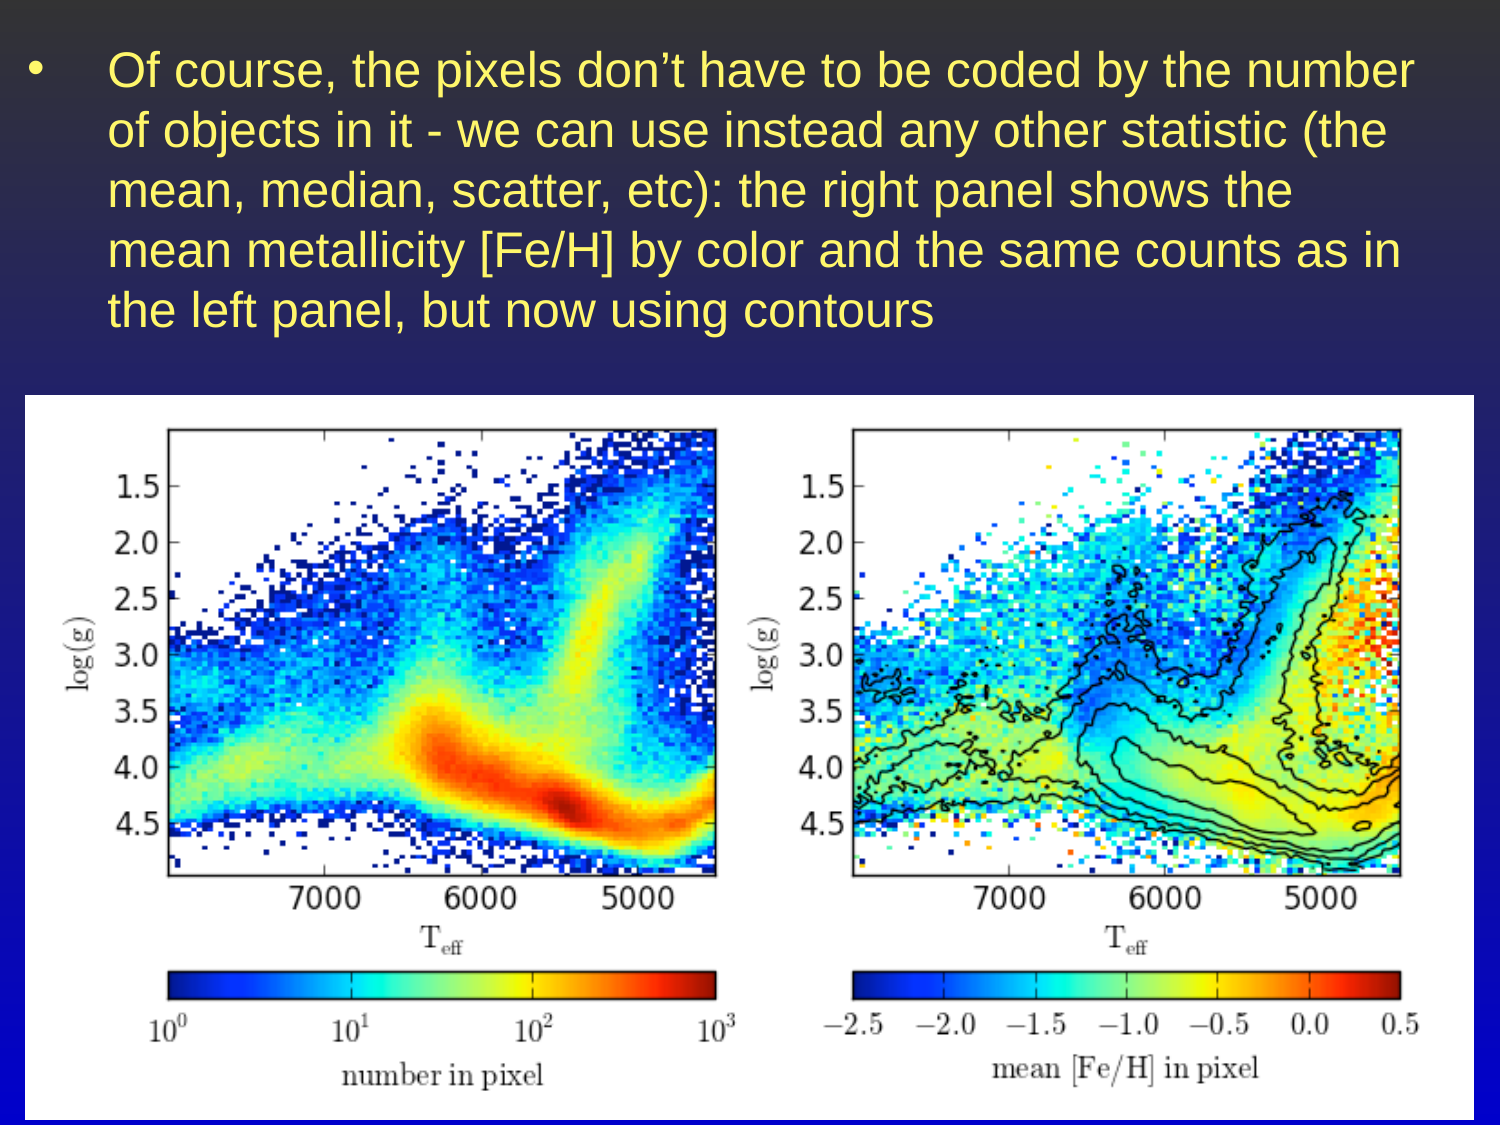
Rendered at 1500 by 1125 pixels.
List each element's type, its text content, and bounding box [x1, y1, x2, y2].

picture [25, 395, 1474, 1120]
list Of course, the pixels don’t have to be coded by the number of objects in it - we can use instead any other statistic (the mean, median, scatter, etc): the right panel shows the mean metallicity [Fe/H] by color and the same counts as in the left panel, but now using contours [0, 0, 1431, 462]
